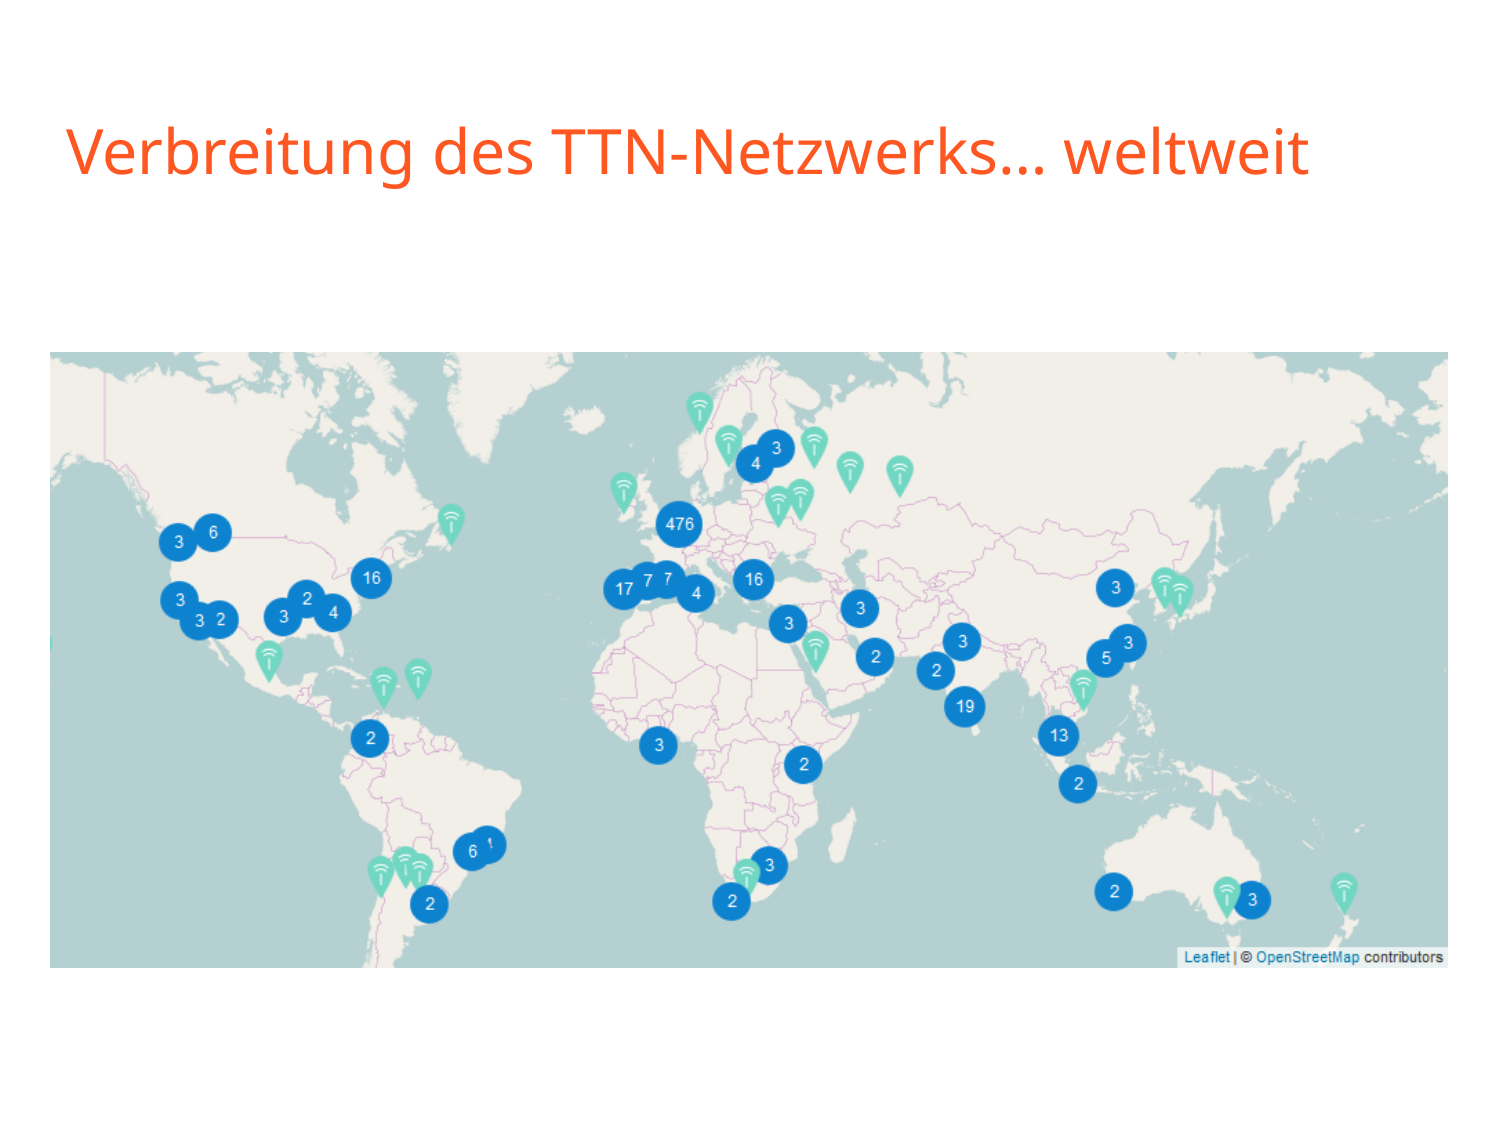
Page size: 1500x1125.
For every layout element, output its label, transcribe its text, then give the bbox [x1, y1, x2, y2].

picture [50, 352, 1448, 968]
title Verbreitung des TTN-Netzwerks… weltweit [51, 97, 1449, 223]
